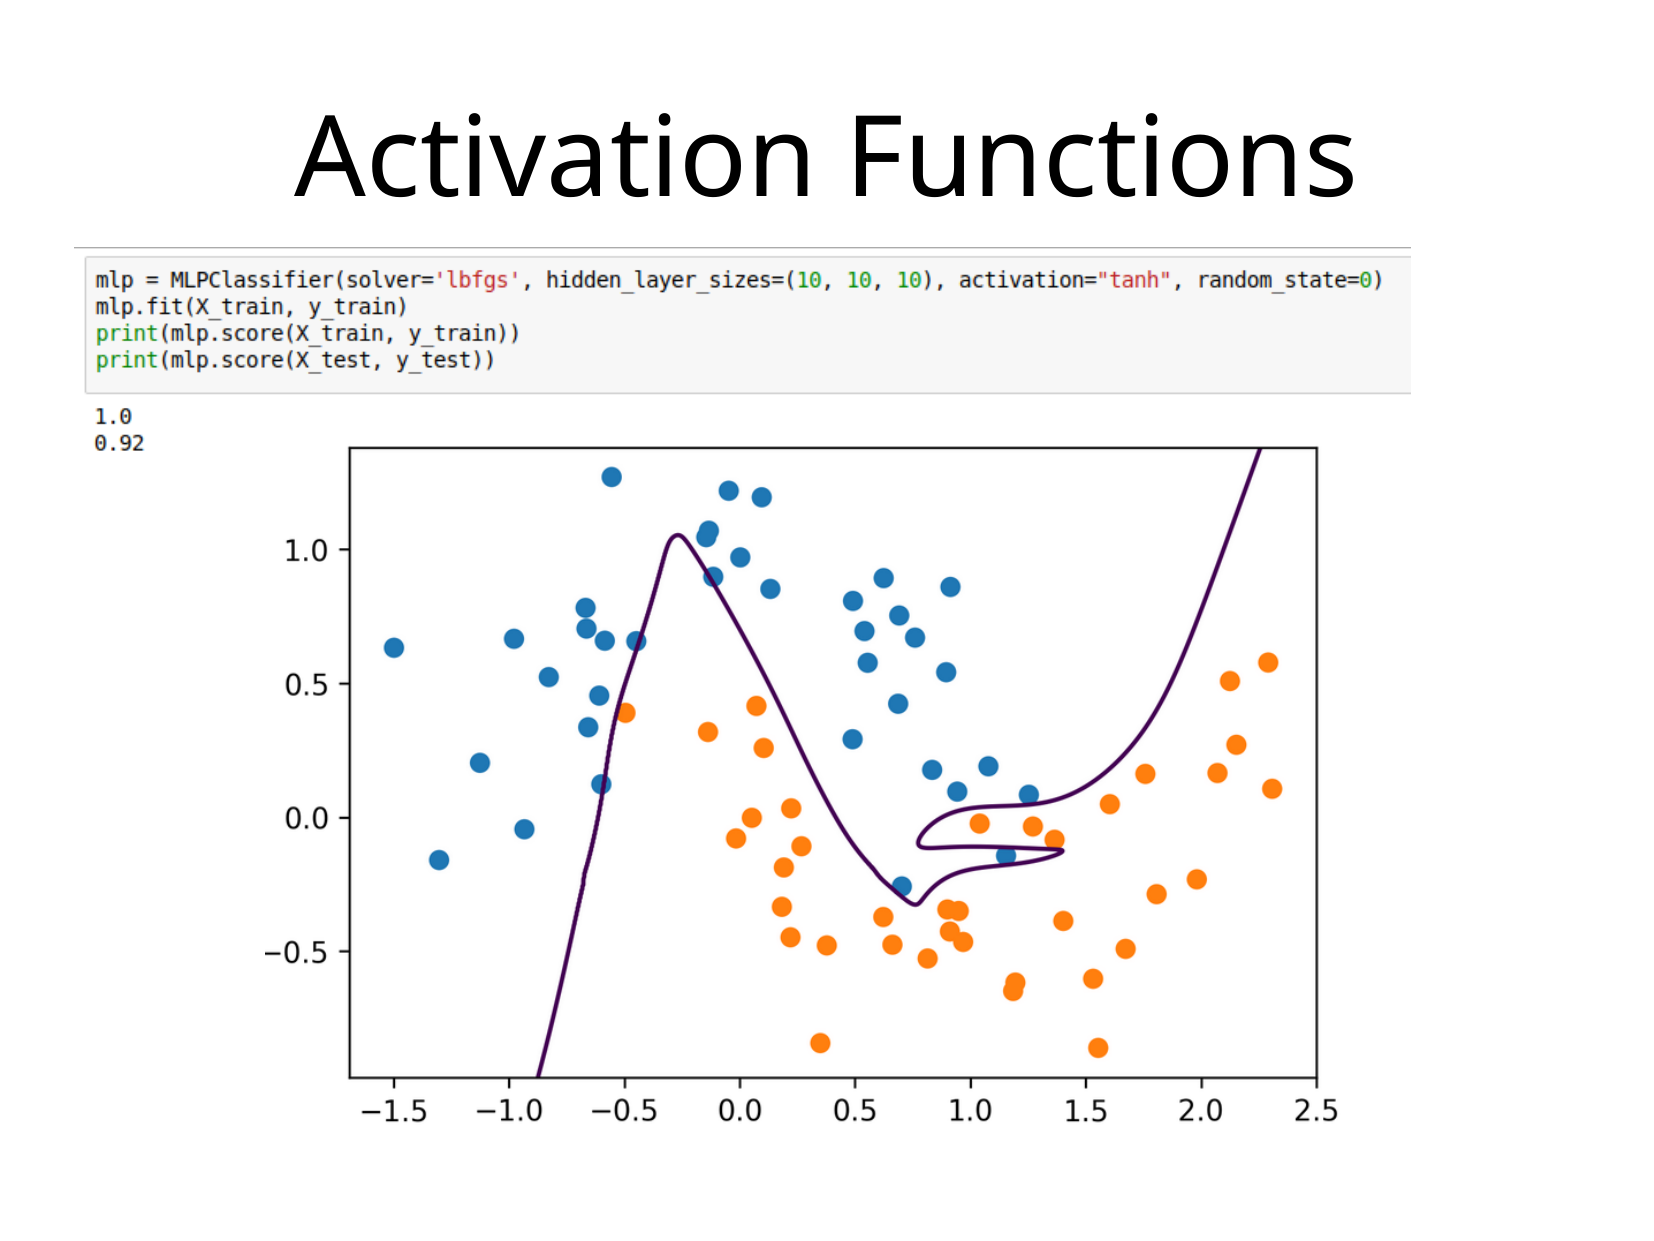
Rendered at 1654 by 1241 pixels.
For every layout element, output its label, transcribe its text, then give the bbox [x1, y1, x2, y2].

title Activation Functions [82, 49, 1571, 257]
picture [74, 247, 1411, 1134]
